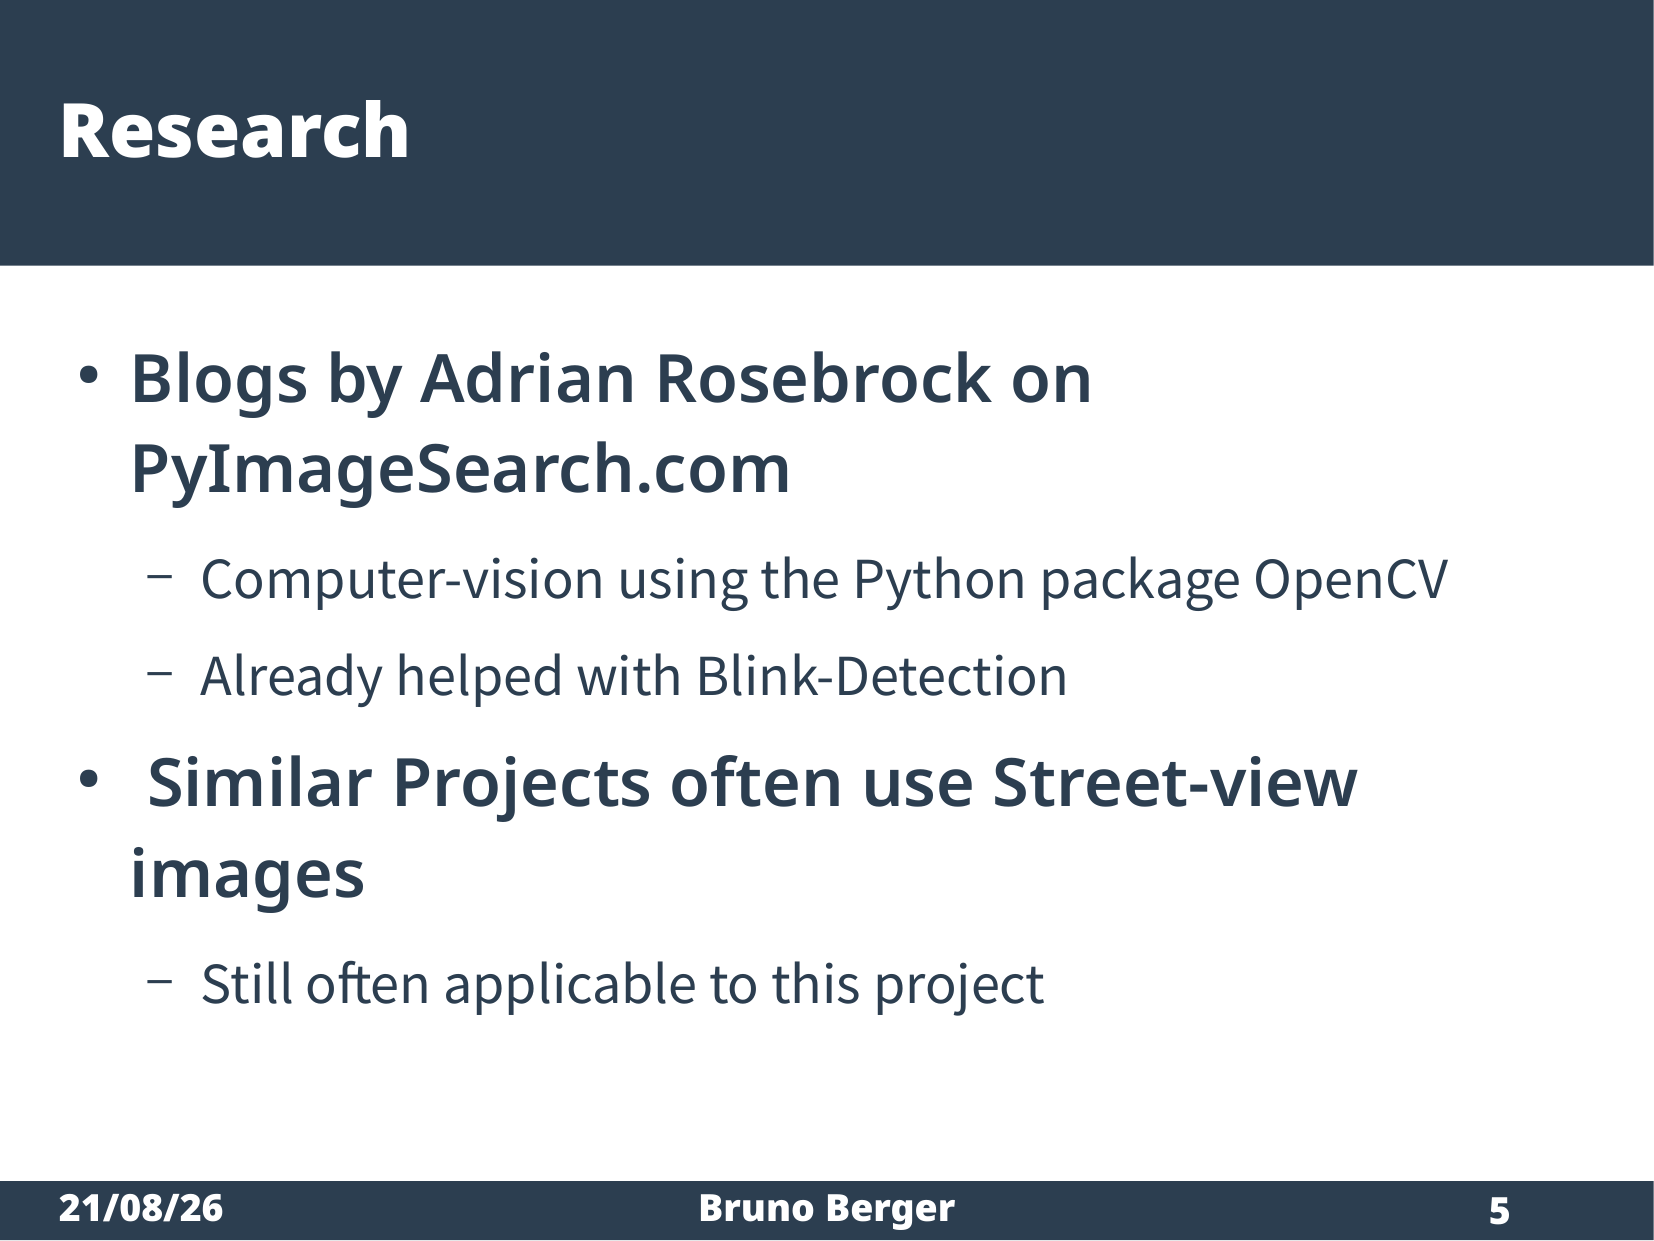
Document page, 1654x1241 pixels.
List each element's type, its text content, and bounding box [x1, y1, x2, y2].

title Research [59, 49, 1595, 207]
list Blogs by Adrian Rosebrock on PyImageSearch.com Computer-vision using the Python package OpenCV Already helped with Blink-Detection Similar Projects often use Street-view images Still often applicable to this project [59, 330, 1595, 1158]
